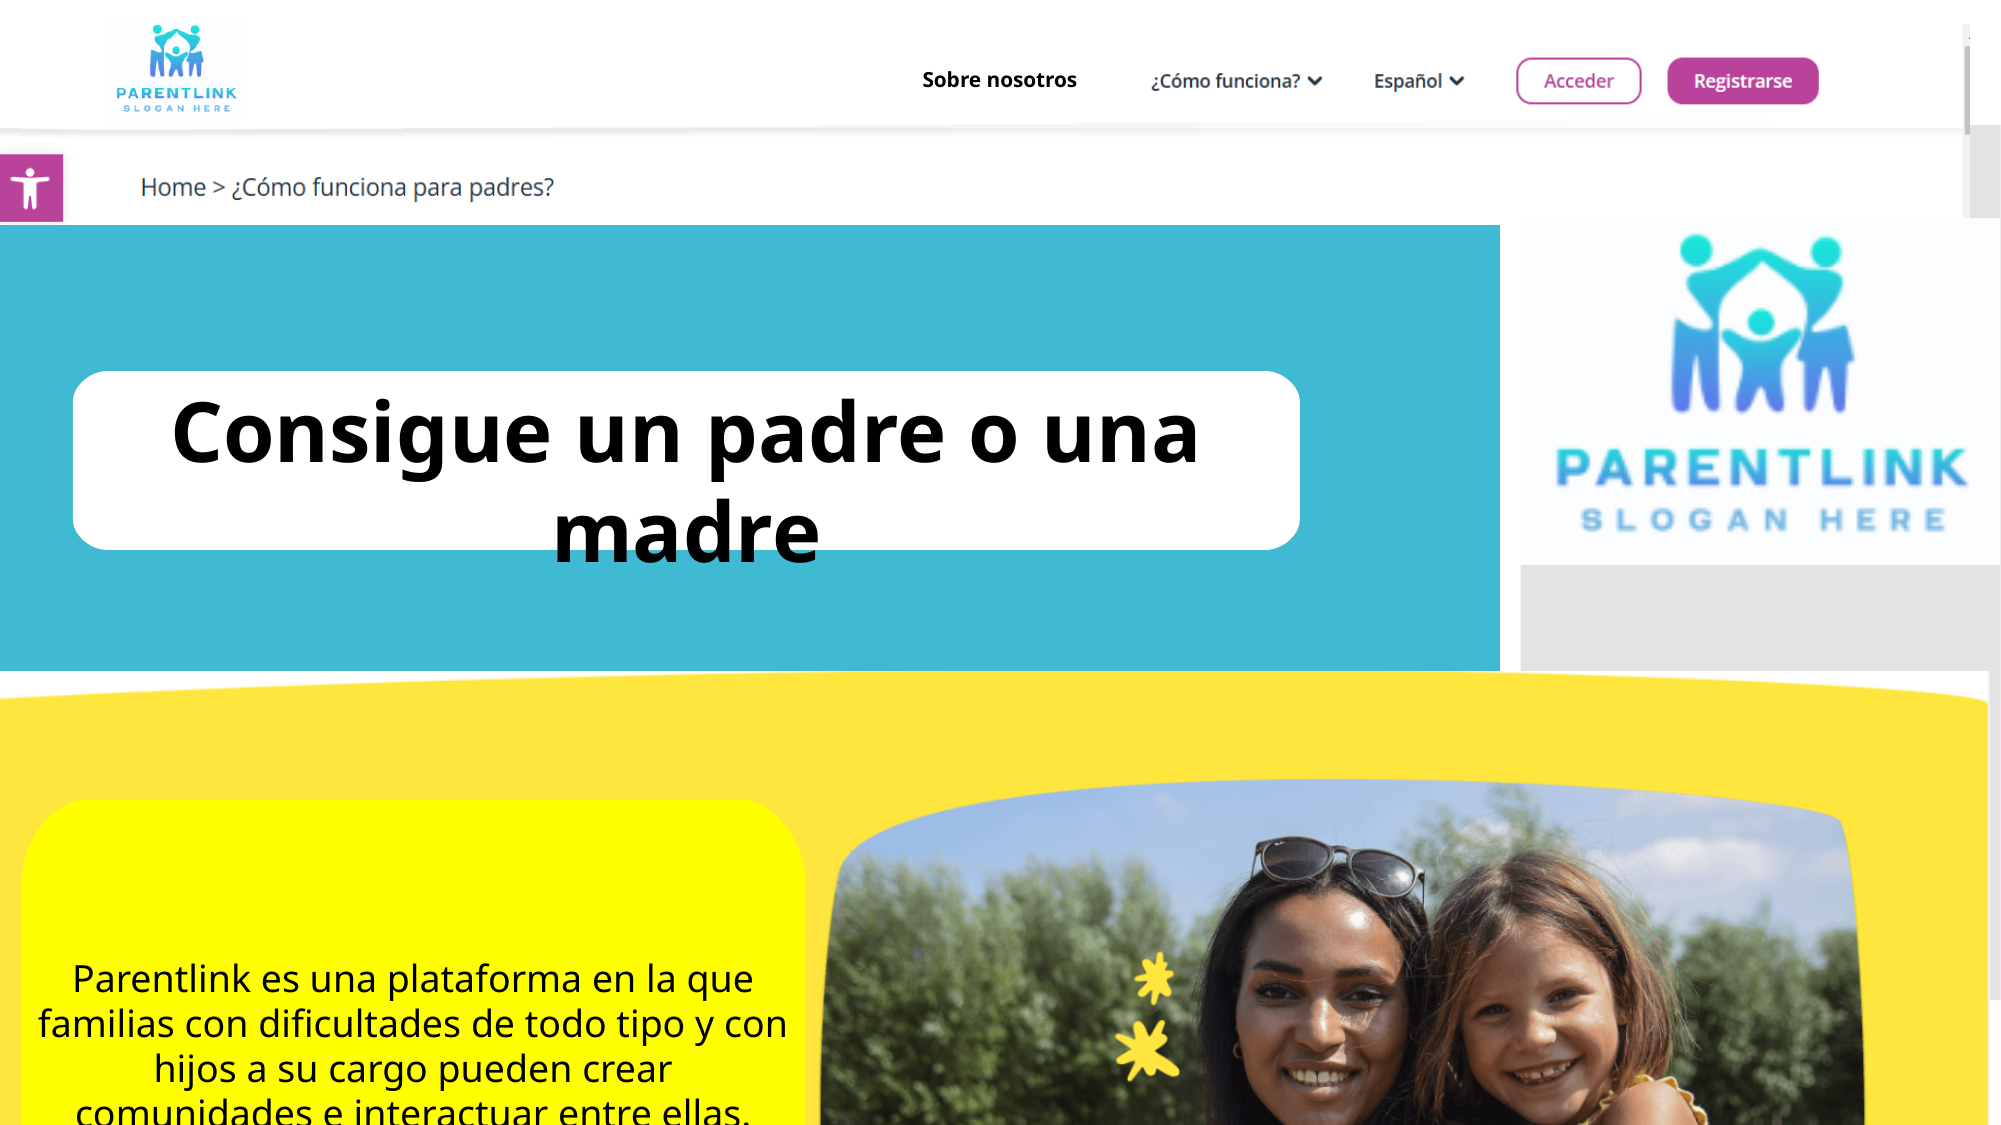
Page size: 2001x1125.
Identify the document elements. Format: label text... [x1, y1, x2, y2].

picture [0, 671, 1990, 1125]
text_box Sobre nosotros [852, 59, 1148, 100]
text_box Consigue un padre o una madre [73, 371, 1299, 550]
text_box Parentlink es una plataforma en la que familias con dificultades de todo tipo y con hijos a su cargo pueden crear comunidades e interactuar entre ellas. [22, 800, 805, 1125]
picture [0, 16, 2000, 565]
